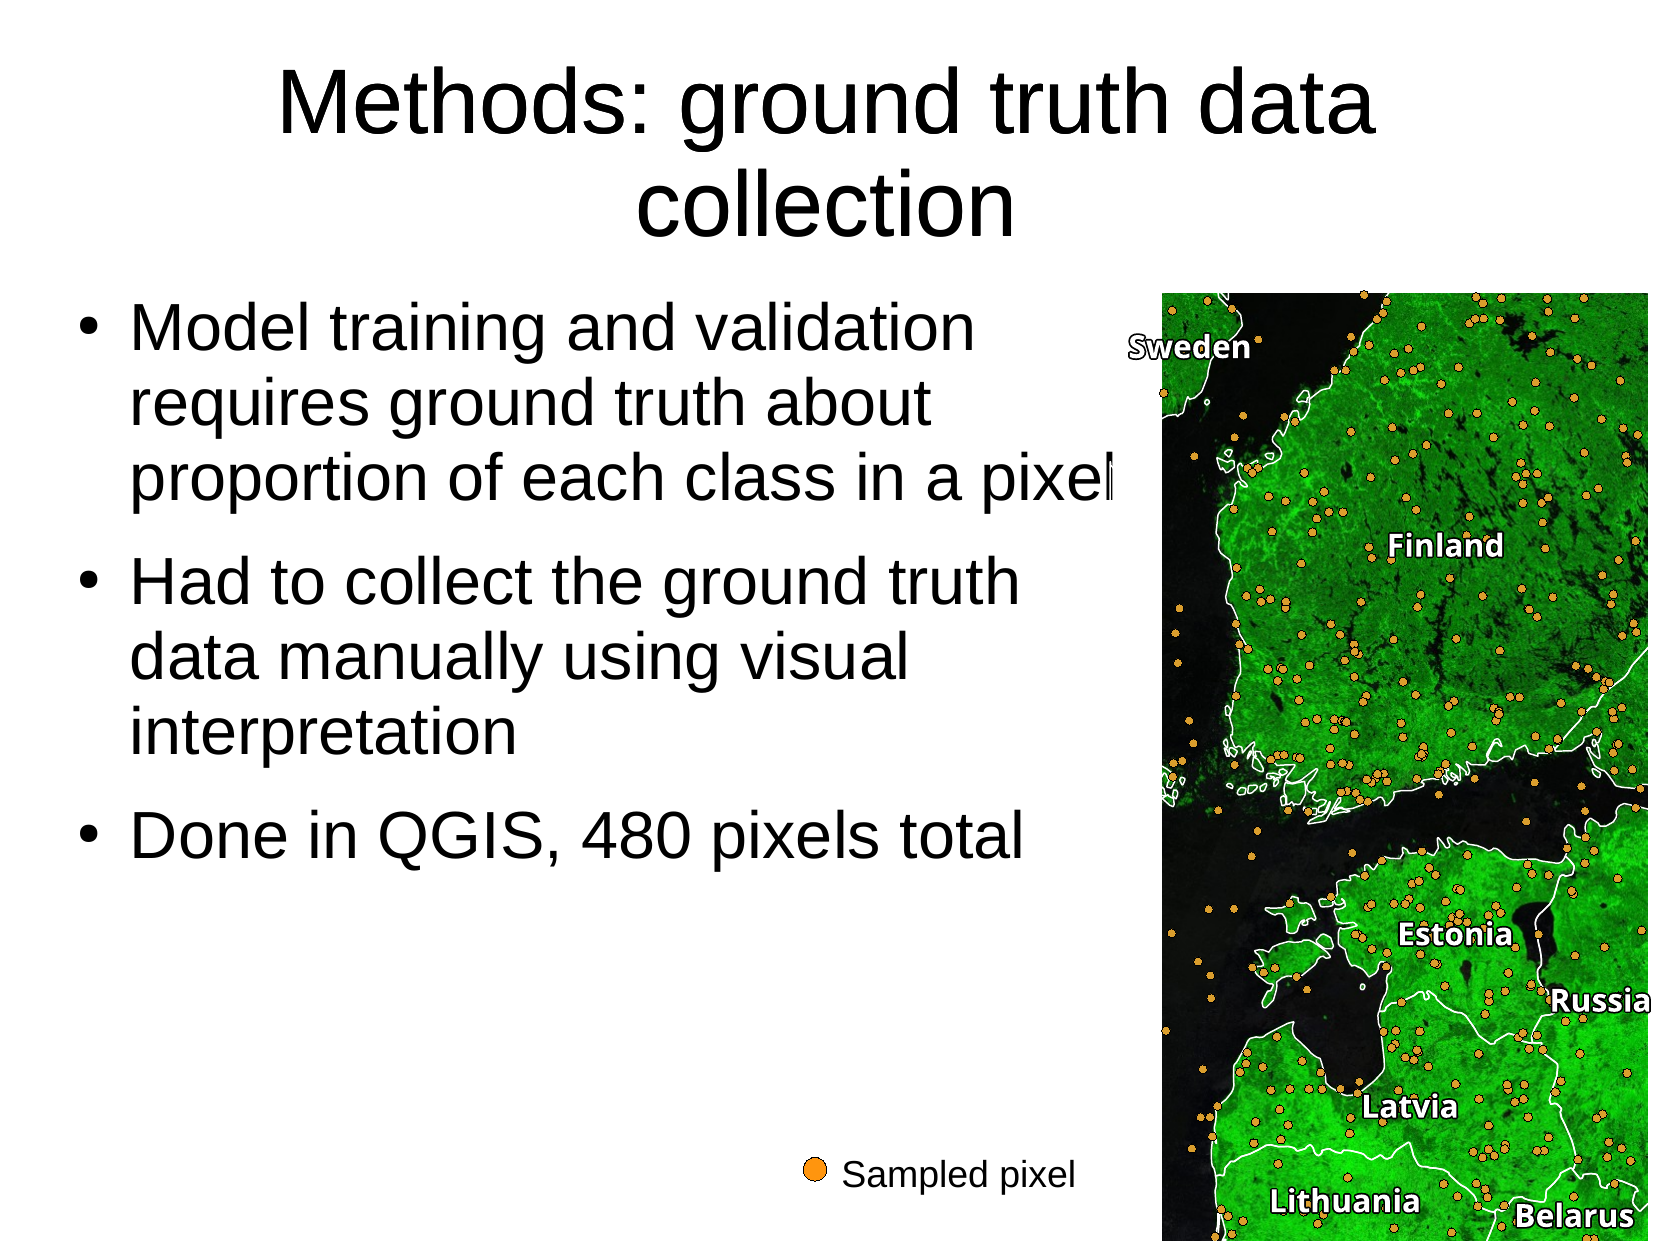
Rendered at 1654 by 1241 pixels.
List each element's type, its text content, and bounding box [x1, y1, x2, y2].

text_box [1406, 539, 1412, 557]
text_box [1544, 744, 1554, 754]
text_box [1230, 760, 1240, 770]
text_box [1364, 340, 1374, 350]
text_box [1470, 773, 1480, 784]
text_box [1364, 542, 1374, 552]
text_box [1249, 1138, 1259, 1148]
text_box [1360, 871, 1370, 881]
text_box [1346, 332, 1356, 342]
text_box [1289, 1194, 1295, 1213]
text_box [1599, 942, 1610, 952]
text_box [1353, 1088, 1363, 1098]
text_box [1283, 805, 1293, 815]
text_box [1451, 1079, 1461, 1089]
text_box [1592, 993, 1607, 1012]
text_box [1358, 691, 1371, 707]
text_box [1615, 375, 1625, 386]
text_box [1629, 618, 1641, 637]
text_box [1324, 507, 1334, 517]
text_box [1263, 664, 1273, 674]
picture [1216, 1144, 1494, 1241]
text_box [1617, 1143, 1627, 1153]
text_box [1452, 884, 1465, 895]
text_box [1454, 362, 1464, 372]
text_box [1633, 430, 1643, 440]
text_box [1538, 1045, 1548, 1055]
text_box [1377, 855, 1387, 865]
text_box [1429, 958, 1442, 969]
text_box [1538, 517, 1548, 527]
text_box [1229, 504, 1239, 514]
text_box [1326, 759, 1336, 769]
text_box [1227, 1229, 1237, 1239]
text_box [1441, 896, 1451, 906]
text_box Sampled pixel [826, 1145, 1159, 1203]
text_box [1530, 777, 1540, 787]
text_box [1556, 698, 1566, 708]
text_box [1523, 1112, 1533, 1122]
text_box [1397, 997, 1407, 1007]
text_box [1308, 497, 1318, 507]
text_box [1423, 1061, 1433, 1071]
text_box [1478, 1144, 1499, 1162]
text_box [1387, 422, 1397, 432]
text_box [1407, 876, 1424, 889]
list Model training and validation requires ground truth about proportion of each class in a pixel Had to collect the ground truth data manually using visual interpretation Done in QGIS, 480 pixels total [59, 290, 1134, 1111]
text_box [803, 1157, 826, 1182]
text_box [1390, 455, 1400, 465]
text_box [1582, 1234, 1599, 1241]
text_box [1576, 781, 1587, 791]
text_box [1401, 492, 1411, 502]
text_box [1484, 989, 1494, 1006]
text_box [1129, 335, 1145, 359]
text_box [1505, 692, 1525, 702]
text_box [1233, 340, 1250, 359]
text_box [1389, 634, 1399, 644]
text_box [1556, 1076, 1566, 1086]
text_box [1545, 988, 1571, 1012]
text_box [1188, 738, 1198, 748]
text_box [1364, 1093, 1438, 1127]
text_box [1304, 1084, 1314, 1094]
text_box [1565, 1209, 1581, 1228]
text_box [1592, 727, 1602, 737]
text_box [1231, 691, 1241, 701]
text_box [1527, 331, 1537, 341]
text_box [1553, 734, 1563, 745]
text_box [1462, 530, 1503, 557]
text_box [1599, 1209, 1616, 1228]
text_box [1325, 743, 1335, 753]
text_box [1235, 1047, 1252, 1077]
text_box [1545, 347, 1555, 357]
picture [1219, 460, 1233, 471]
text_box [1416, 589, 1426, 600]
text_box [1362, 768, 1392, 788]
text_box [1531, 377, 1541, 387]
text_box [1312, 714, 1322, 724]
text_box [1389, 1223, 1399, 1233]
text_box [1398, 732, 1408, 742]
text_box [1366, 472, 1376, 482]
text_box [1329, 365, 1339, 375]
text_box [1270, 963, 1280, 973]
text_box [1571, 661, 1581, 671]
text_box [1168, 756, 1187, 768]
text_box [1591, 672, 1614, 694]
text_box [1189, 451, 1199, 461]
text_box [1276, 1134, 1286, 1144]
title Methods: ground truth data collection [82, 49, 1571, 257]
text_box [1633, 993, 1650, 1012]
text_box [1500, 1140, 1510, 1154]
text_box [1445, 538, 1463, 559]
text_box [1159, 799, 1171, 1241]
text_box [1317, 1084, 1327, 1094]
picture [1162, 293, 1648, 1241]
text_box [1544, 1132, 1554, 1142]
text_box [1512, 882, 1522, 892]
text_box [1275, 1104, 1285, 1114]
text_box [1532, 1145, 1549, 1156]
text_box [1445, 573, 1455, 583]
text_box [1569, 393, 1579, 403]
picture [1213, 993, 1574, 1211]
text_box [1372, 308, 1388, 324]
text_box [1537, 492, 1553, 508]
text_box [1489, 703, 1504, 726]
text_box [1491, 901, 1506, 918]
text_box [1338, 507, 1348, 517]
text_box [1436, 379, 1446, 389]
text_box [1451, 634, 1461, 644]
text_box [1625, 994, 1631, 1012]
text_box [1635, 784, 1645, 794]
text_box [1617, 631, 1627, 641]
text_box [1184, 715, 1194, 726]
text_box [1437, 532, 1443, 557]
text_box [1345, 1128, 1355, 1138]
text_box [1333, 1194, 1350, 1213]
text_box [1238, 1216, 1248, 1226]
text_box [1579, 293, 1589, 303]
text_box [1329, 714, 1351, 734]
text_box [1354, 1077, 1364, 1087]
text_box [1382, 296, 1392, 306]
text_box [1305, 660, 1315, 670]
text_box [1196, 1112, 1215, 1122]
text_box [1256, 594, 1276, 607]
text_box [1631, 803, 1641, 813]
text_box [1187, 1143, 1197, 1153]
text_box [1517, 583, 1527, 594]
text_box [1626, 1156, 1636, 1166]
text_box [1379, 1027, 1389, 1037]
text_box [1316, 1067, 1326, 1077]
text_box [1204, 904, 1214, 914]
text_box [1216, 1204, 1233, 1221]
text_box [1499, 1200, 1509, 1210]
text_box [1279, 412, 1289, 422]
text_box [1389, 898, 1399, 909]
text_box [1400, 1045, 1423, 1065]
text_box [1349, 672, 1359, 682]
text_box [1500, 986, 1510, 996]
text_box [1247, 851, 1257, 861]
text_box [1347, 848, 1357, 858]
text_box [1607, 702, 1627, 723]
picture [1254, 759, 1262, 770]
text_box [1472, 408, 1482, 418]
text_box [1367, 944, 1377, 954]
text_box [1637, 925, 1647, 935]
text_box [1464, 313, 1489, 328]
text_box [1411, 505, 1421, 515]
text_box [1258, 1062, 1268, 1072]
text_box [1386, 533, 1403, 565]
text_box [1417, 846, 1427, 856]
text_box [1530, 406, 1540, 416]
text_box [1302, 984, 1312, 994]
text_box [1300, 717, 1310, 727]
text_box [1281, 596, 1291, 613]
text_box [1424, 863, 1441, 880]
text_box [1353, 1194, 1370, 1213]
text_box [1273, 676, 1283, 686]
text_box [1146, 294, 1173, 418]
text_box [1544, 870, 1554, 880]
text_box [1387, 1039, 1400, 1053]
picture [1162, 293, 1241, 417]
text_box [1412, 774, 1422, 784]
text_box [1292, 972, 1302, 982]
text_box [1193, 956, 1203, 966]
text_box [1241, 591, 1251, 601]
text_box [1359, 290, 1369, 300]
text_box [1519, 1080, 1529, 1090]
text_box [1567, 886, 1578, 899]
text_box [1234, 639, 1253, 654]
text_box [1167, 305, 1177, 316]
text_box [1608, 739, 1624, 758]
text_box [1572, 994, 1589, 1012]
text_box [1602, 1152, 1612, 1162]
text_box [1396, 718, 1406, 728]
text_box [1478, 591, 1488, 601]
text_box [1516, 458, 1526, 468]
text_box [1307, 527, 1317, 537]
text_box [1326, 892, 1336, 902]
text_box [1259, 967, 1269, 977]
text_box [1462, 850, 1473, 860]
text_box [1510, 1094, 1529, 1107]
text_box [1581, 490, 1591, 500]
text_box [1618, 423, 1628, 433]
text_box [1231, 619, 1241, 629]
text_box [1363, 899, 1376, 912]
text_box [1609, 765, 1619, 776]
text_box [1382, 948, 1392, 958]
text_box [1440, 1099, 1457, 1118]
text_box [1312, 513, 1322, 523]
text_box [1525, 979, 1536, 991]
picture [1304, 772, 1315, 784]
text_box [1285, 898, 1295, 908]
text_box [1577, 707, 1587, 717]
text_box [1416, 321, 1427, 332]
text_box [1540, 543, 1550, 553]
text_box [1542, 294, 1552, 304]
text_box [1593, 483, 1603, 493]
text_box [1471, 1178, 1493, 1202]
text_box [1255, 584, 1265, 594]
text_box [1296, 558, 1306, 568]
text_box [1518, 498, 1528, 508]
text_box [1341, 365, 1351, 375]
text_box [1580, 858, 1590, 868]
text_box [1583, 664, 1593, 674]
text_box [1400, 922, 1414, 946]
text_box [1198, 1064, 1208, 1074]
text_box [1604, 1137, 1614, 1147]
text_box [1433, 759, 1451, 779]
text_box [1580, 806, 1590, 816]
text_box [1614, 555, 1624, 565]
text_box [1570, 950, 1580, 960]
text_box [1447, 1227, 1457, 1237]
text_box [1622, 1068, 1632, 1078]
text_box [1503, 968, 1513, 978]
text_box [1408, 362, 1425, 375]
text_box [1346, 426, 1356, 437]
text_box [1575, 1048, 1585, 1059]
text_box [1396, 368, 1406, 378]
text_box [1400, 894, 1414, 909]
text_box [1203, 296, 1213, 306]
text_box [1319, 486, 1329, 497]
text_box [1484, 1120, 1494, 1130]
text_box [1440, 981, 1450, 991]
text_box [1518, 420, 1528, 430]
text_box [1416, 920, 1444, 946]
text_box [1495, 645, 1505, 655]
text_box [1434, 789, 1444, 800]
text_box [1523, 859, 1537, 879]
text_box [1513, 1028, 1528, 1042]
text_box [1464, 511, 1475, 522]
picture [1556, 651, 1648, 787]
picture [1335, 840, 1573, 1043]
text_box [1621, 451, 1632, 468]
picture [1164, 797, 1173, 805]
text_box [1403, 344, 1414, 354]
text_box [1373, 1194, 1391, 1213]
text_box [1273, 1159, 1283, 1169]
text_box [1421, 440, 1432, 450]
text_box [1411, 690, 1421, 700]
text_box [1356, 597, 1366, 607]
text_box [1556, 1202, 1562, 1227]
text_box [1232, 563, 1242, 573]
picture [1290, 412, 1297, 420]
text_box [1569, 1191, 1579, 1202]
text_box [1297, 1188, 1329, 1229]
text_box [1543, 306, 1553, 317]
text_box [1550, 1087, 1561, 1097]
text_box [1536, 986, 1546, 996]
text_box [1340, 655, 1350, 665]
text_box [1299, 468, 1309, 478]
text_box [1285, 1084, 1295, 1094]
text_box [1349, 639, 1364, 659]
text_box [1585, 1209, 1597, 1227]
text_box [1512, 1203, 1534, 1227]
text_box [1335, 630, 1345, 640]
text_box [1524, 1044, 1534, 1054]
text_box [1350, 929, 1368, 943]
text_box [1281, 496, 1291, 506]
text_box [1168, 772, 1178, 782]
text_box [1473, 1201, 1483, 1211]
text_box [1474, 1094, 1484, 1104]
text_box [1193, 333, 1210, 359]
text_box [1266, 750, 1289, 764]
picture [1162, 768, 1169, 774]
text_box [1227, 304, 1237, 314]
text_box [1483, 910, 1494, 920]
text_box [1213, 340, 1230, 359]
text_box [1610, 1179, 1620, 1189]
text_box [1589, 846, 1599, 856]
text_box [1502, 1079, 1513, 1095]
text_box [1167, 928, 1177, 938]
text_box [1480, 1009, 1490, 1019]
picture [1217, 293, 1648, 822]
text_box [1251, 1117, 1261, 1127]
picture [1320, 900, 1332, 906]
text_box [1468, 1147, 1478, 1157]
text_box [1346, 1113, 1356, 1123]
text_box [1597, 570, 1607, 580]
text_box [1495, 927, 1520, 952]
picture [1298, 392, 1308, 401]
text_box [1408, 449, 1418, 459]
text_box [1336, 786, 1373, 807]
text_box [1174, 603, 1184, 613]
text_box [1627, 764, 1637, 774]
text_box [1530, 731, 1541, 741]
text_box [1581, 832, 1591, 842]
text_box [1497, 1221, 1507, 1232]
text_box [1597, 414, 1607, 424]
text_box [1620, 1209, 1634, 1228]
text_box [1238, 410, 1248, 421]
text_box [1471, 292, 1488, 308]
text_box [1561, 1016, 1571, 1026]
picture [1489, 1170, 1648, 1241]
text_box [1572, 354, 1582, 364]
text_box [1398, 677, 1408, 687]
text_box [1294, 695, 1304, 705]
text_box [1205, 970, 1215, 980]
text_box [1523, 604, 1542, 622]
picture [1285, 783, 1304, 803]
text_box [1297, 630, 1307, 640]
text_box [1548, 592, 1558, 602]
text_box [1253, 334, 1263, 344]
text_box [1474, 1049, 1484, 1059]
text_box [1303, 807, 1313, 817]
text_box [1170, 628, 1181, 638]
text_box [1521, 816, 1531, 826]
text_box [1343, 1172, 1353, 1183]
text_box [1210, 1231, 1220, 1241]
text_box [1586, 360, 1597, 370]
text_box [1608, 991, 1624, 1012]
text_box [1415, 1026, 1425, 1036]
text_box [1272, 1031, 1282, 1042]
text_box [1573, 1154, 1583, 1164]
text_box [1380, 375, 1390, 385]
text_box [1381, 961, 1391, 971]
text_box [1592, 1109, 1608, 1123]
text_box [1266, 1085, 1276, 1095]
text_box [1349, 347, 1359, 357]
text_box [1213, 805, 1223, 815]
text_box [1283, 1120, 1293, 1130]
text_box [1207, 1131, 1217, 1141]
text_box [1495, 315, 1505, 325]
text_box [1297, 1056, 1307, 1066]
picture [1339, 795, 1359, 808]
text_box [1350, 729, 1360, 739]
text_box [1271, 1189, 1288, 1216]
text_box [1337, 758, 1354, 770]
text_box [1537, 1209, 1553, 1228]
text_box [1631, 536, 1641, 546]
text_box [1276, 663, 1288, 674]
text_box [1545, 421, 1555, 431]
picture [1162, 775, 1172, 795]
text_box [1562, 843, 1572, 853]
text_box [1174, 340, 1191, 359]
text_box [1496, 293, 1506, 303]
text_box [1489, 432, 1499, 442]
text_box [1443, 696, 1459, 711]
text_box [1467, 741, 1477, 751]
text_box [1570, 313, 1580, 323]
text_box [1532, 468, 1542, 478]
text_box [1415, 949, 1426, 959]
text_box [1511, 468, 1531, 489]
text_box [1446, 728, 1456, 738]
text_box [1391, 1025, 1401, 1036]
text_box [1415, 903, 1425, 913]
text_box [1290, 417, 1300, 427]
text_box [1243, 463, 1263, 478]
text_box [1507, 397, 1517, 407]
text_box [1606, 589, 1618, 609]
text_box [1247, 962, 1257, 972]
text_box [1230, 432, 1240, 442]
text_box [1403, 1194, 1419, 1213]
text_box [1412, 602, 1423, 612]
text_box [1212, 1101, 1222, 1111]
text_box [1452, 1191, 1463, 1201]
picture [1533, 805, 1648, 1209]
text_box [1292, 674, 1302, 684]
text_box [1206, 993, 1216, 1003]
text_box [1394, 1194, 1400, 1213]
text_box [1613, 873, 1623, 883]
text_box [1267, 526, 1277, 536]
picture [1218, 1221, 1224, 1241]
text_box [1416, 538, 1433, 557]
text_box [1292, 752, 1305, 763]
text_box [1444, 909, 1493, 948]
text_box [1393, 1085, 1403, 1095]
text_box [1444, 408, 1454, 418]
text_box [1173, 658, 1183, 668]
text_box [1579, 447, 1589, 458]
text_box [1532, 1030, 1542, 1040]
text_box [1336, 1084, 1346, 1094]
text_box [1252, 826, 1263, 836]
text_box [1414, 742, 1429, 762]
text_box [1326, 619, 1336, 629]
text_box [1264, 491, 1274, 501]
text_box [1229, 904, 1239, 914]
text_box [1534, 929, 1544, 939]
text_box [1367, 553, 1377, 563]
text_box [1578, 1013, 1588, 1023]
text_box [1389, 348, 1399, 358]
text_box [1439, 1179, 1449, 1189]
